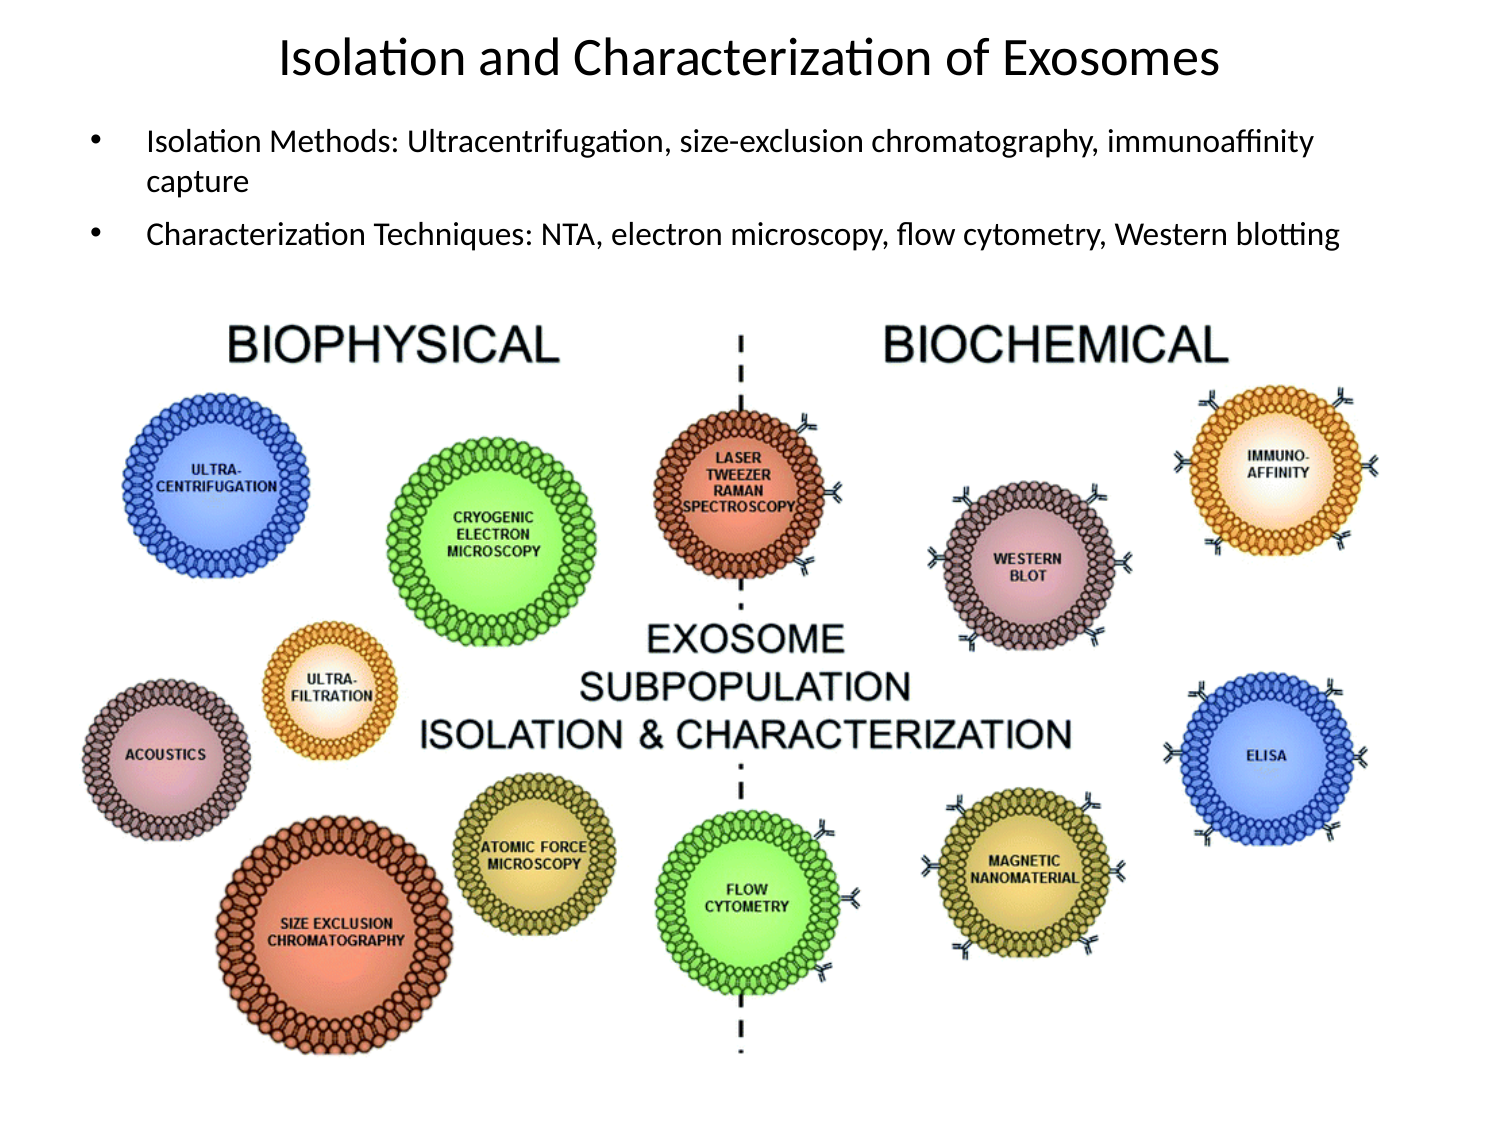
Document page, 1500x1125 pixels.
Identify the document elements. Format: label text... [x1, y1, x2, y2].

list Isolation Methods: Ultracentrifugation, size-exclusion chromatography, immunoaffinity capture Characterization Techniques: NTA, electron microscopy, flow cytometry, Western blotting [75, 111, 1359, 263]
title Isolation and Characterization of Exosomes [75, 0, 1425, 148]
picture [66, 317, 1388, 1063]
